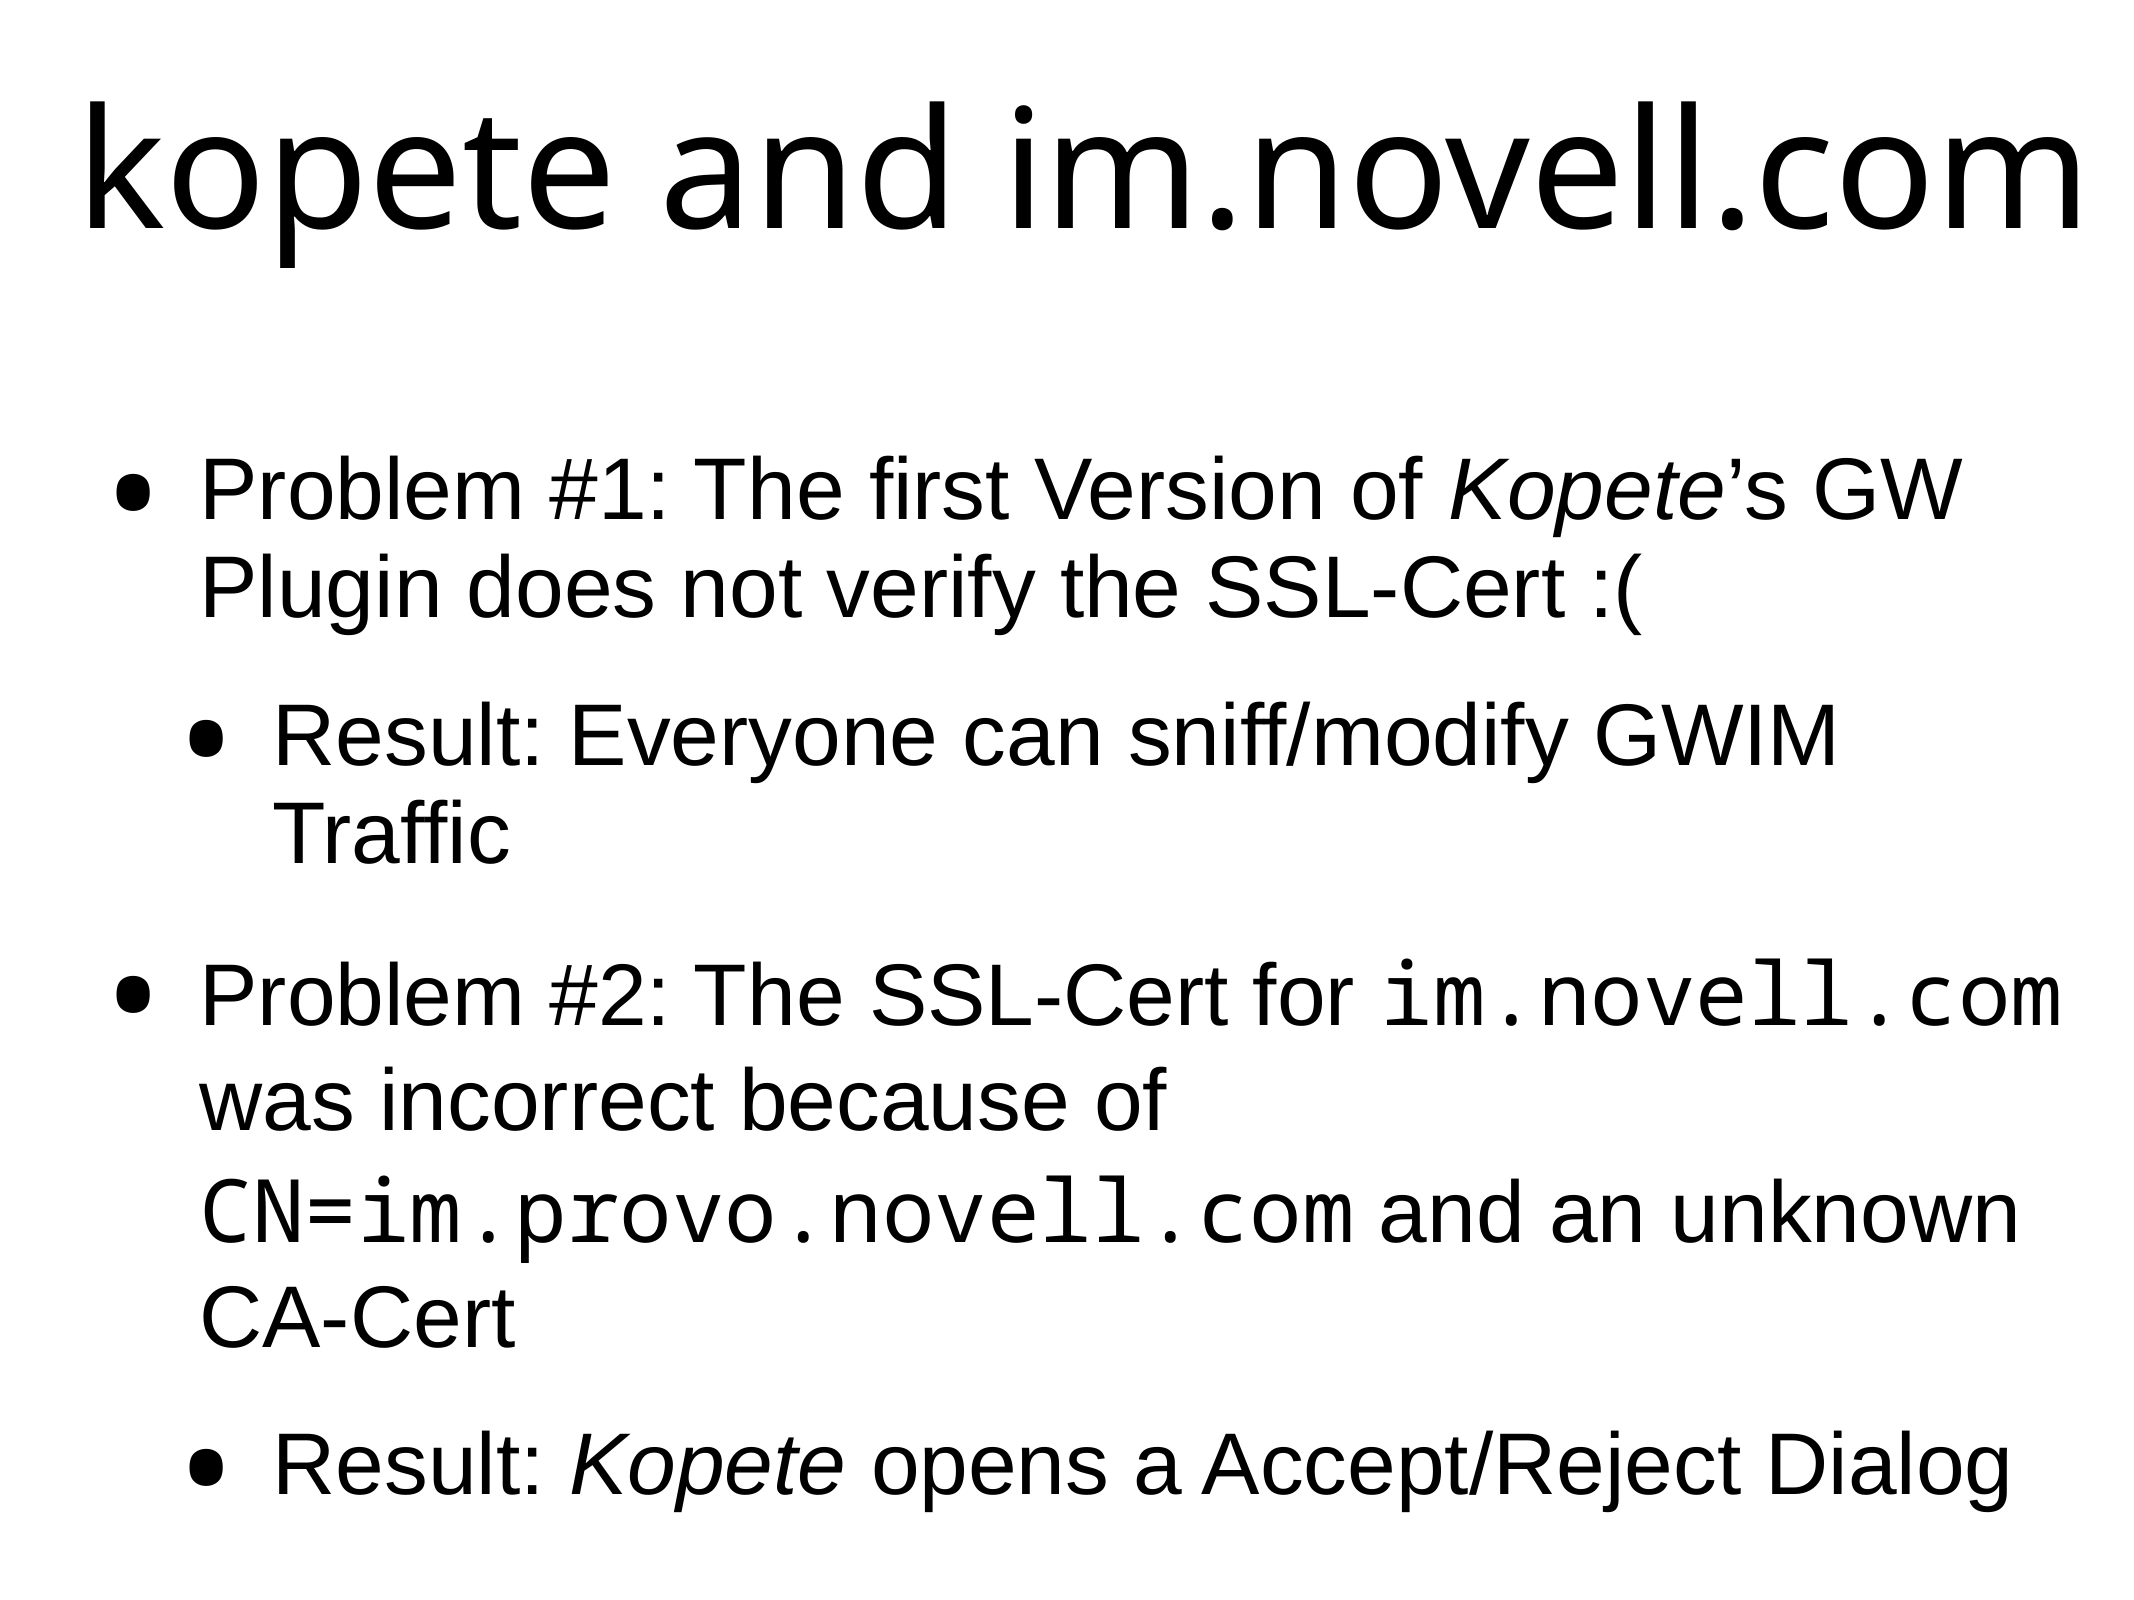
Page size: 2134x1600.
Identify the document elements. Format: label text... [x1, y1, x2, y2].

list Problem #1: The first Version of Kopete’s GW Plugin does not verify the SSL-Cert :( Result: Everyone can sniff/modify GWIM Traffic Problem #2: The SSL-Cert for im.novell.com was incorrect because of CN=im.provo.novell.com and an unknown CA-Cert Result: Kopete opens a Accept/Reject Dialog [45, 427, 2073, 1528]
title kopete and im.novell.com [72, 31, 2097, 296]
